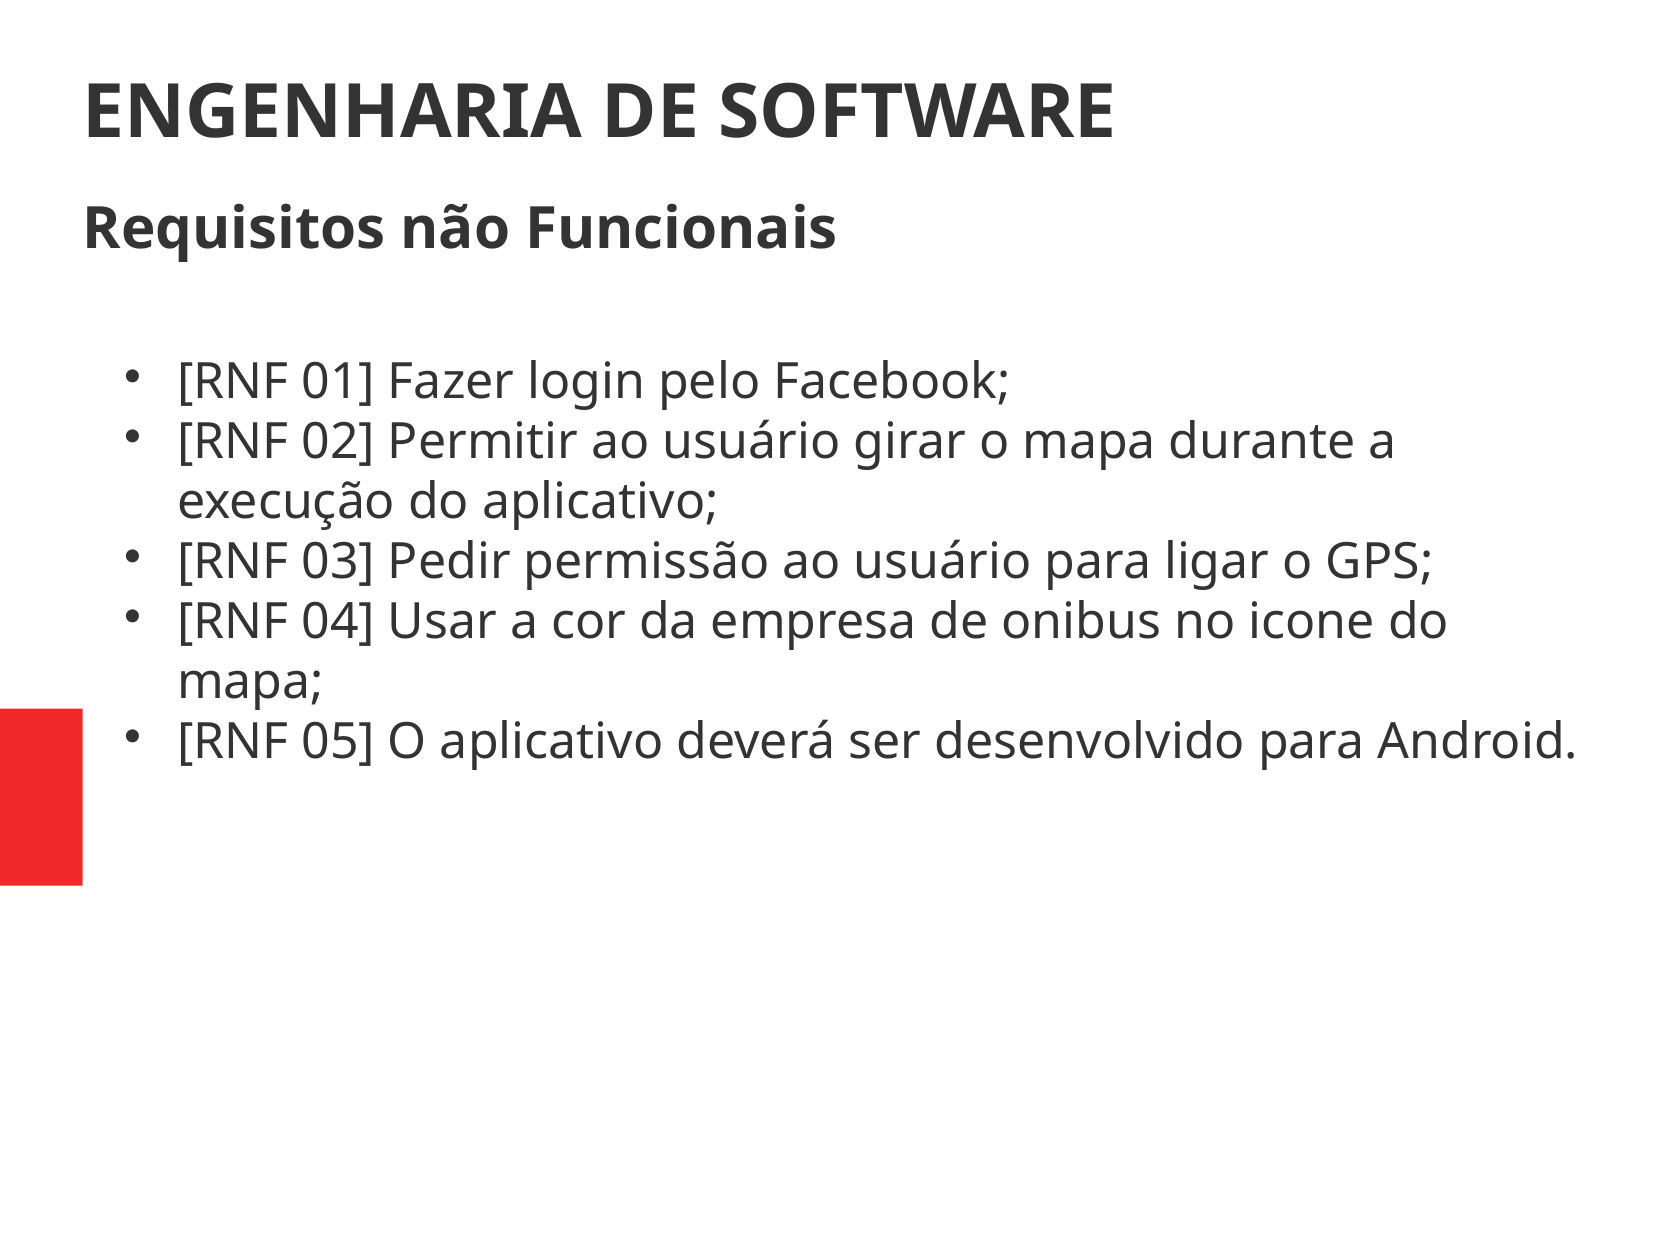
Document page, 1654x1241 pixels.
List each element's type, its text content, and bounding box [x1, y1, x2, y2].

text_box Requisitos não Funcionais [82, 167, 1571, 284]
text_box [RNF 01] Fazer login pelo Facebook; [RNF 02] Permitir ao usuário girar o mapa durante a execução do aplicativo; [RNF 03] Pedir permissão ao usuário para ligar o GPS; [RNF 04] Usar a cor da empresa de onibus no icone do mapa; [RNF 05] O aplicativo deverá ser desenvolvido para Android. [106, 348, 1595, 1028]
text_box ENGENHARIA DE SOFTWARE [82, 49, 1571, 166]
